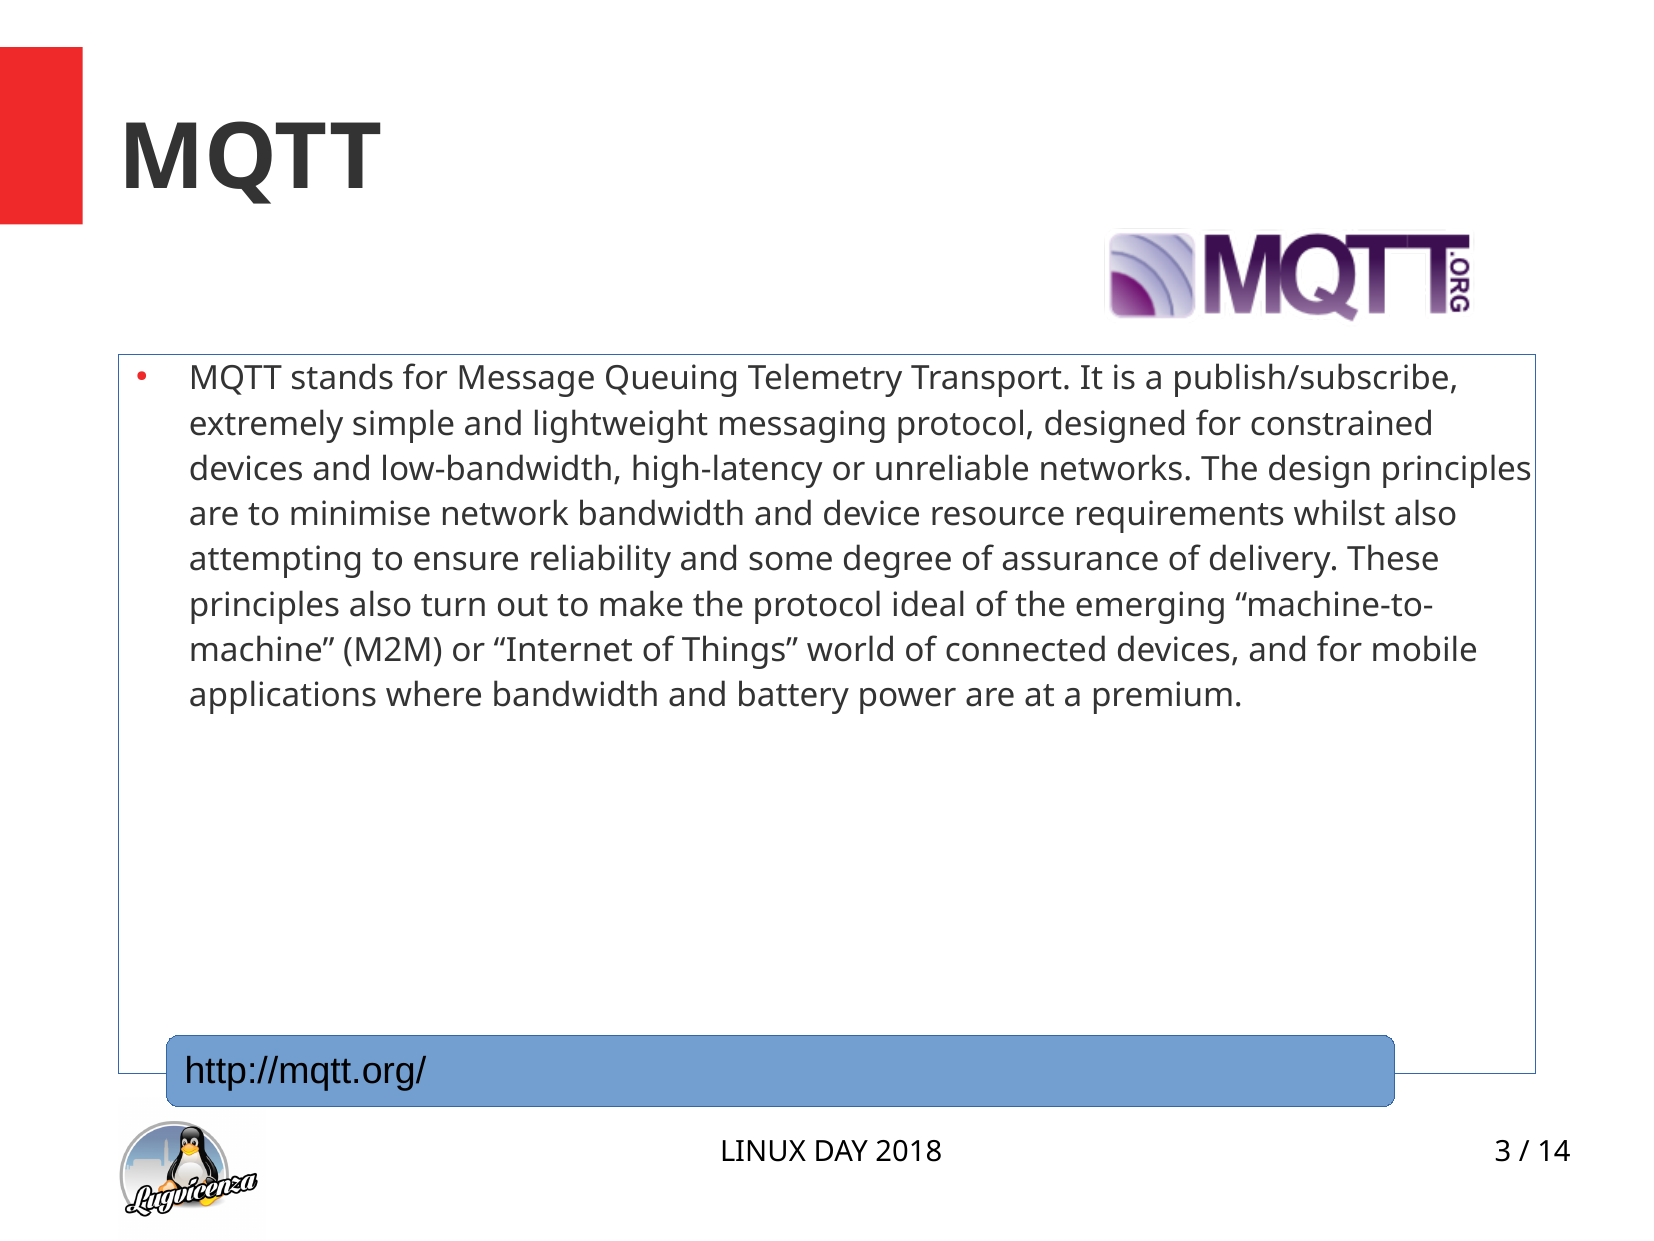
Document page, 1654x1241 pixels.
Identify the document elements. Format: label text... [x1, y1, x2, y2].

picture [1086, 224, 1493, 331]
picture [118, 1097, 266, 1241]
list MQTT stands for Message Queuing Telemetry Transport. It is a publish/subscribe, extremely simple and lightweight messaging protocol, designed for constrained devices and low-bandwidth, high-latency or unreliable networks. The design principles are to minimise network bandwidth and device resource requirements whilst also attempting to ensure reliability and some degree of assurance of delivery. These principles also turn out to make the protocol ideal of the emerging “machine-to-machine” (M2M) or “Internet of Things” world of connected devices, and for mobile applications where bandwidth and battery power are at a premium. [118, 354, 1536, 1074]
text_box http://mqtt.org/ [166, 1035, 1395, 1107]
title MQTT [118, 49, 1571, 257]
